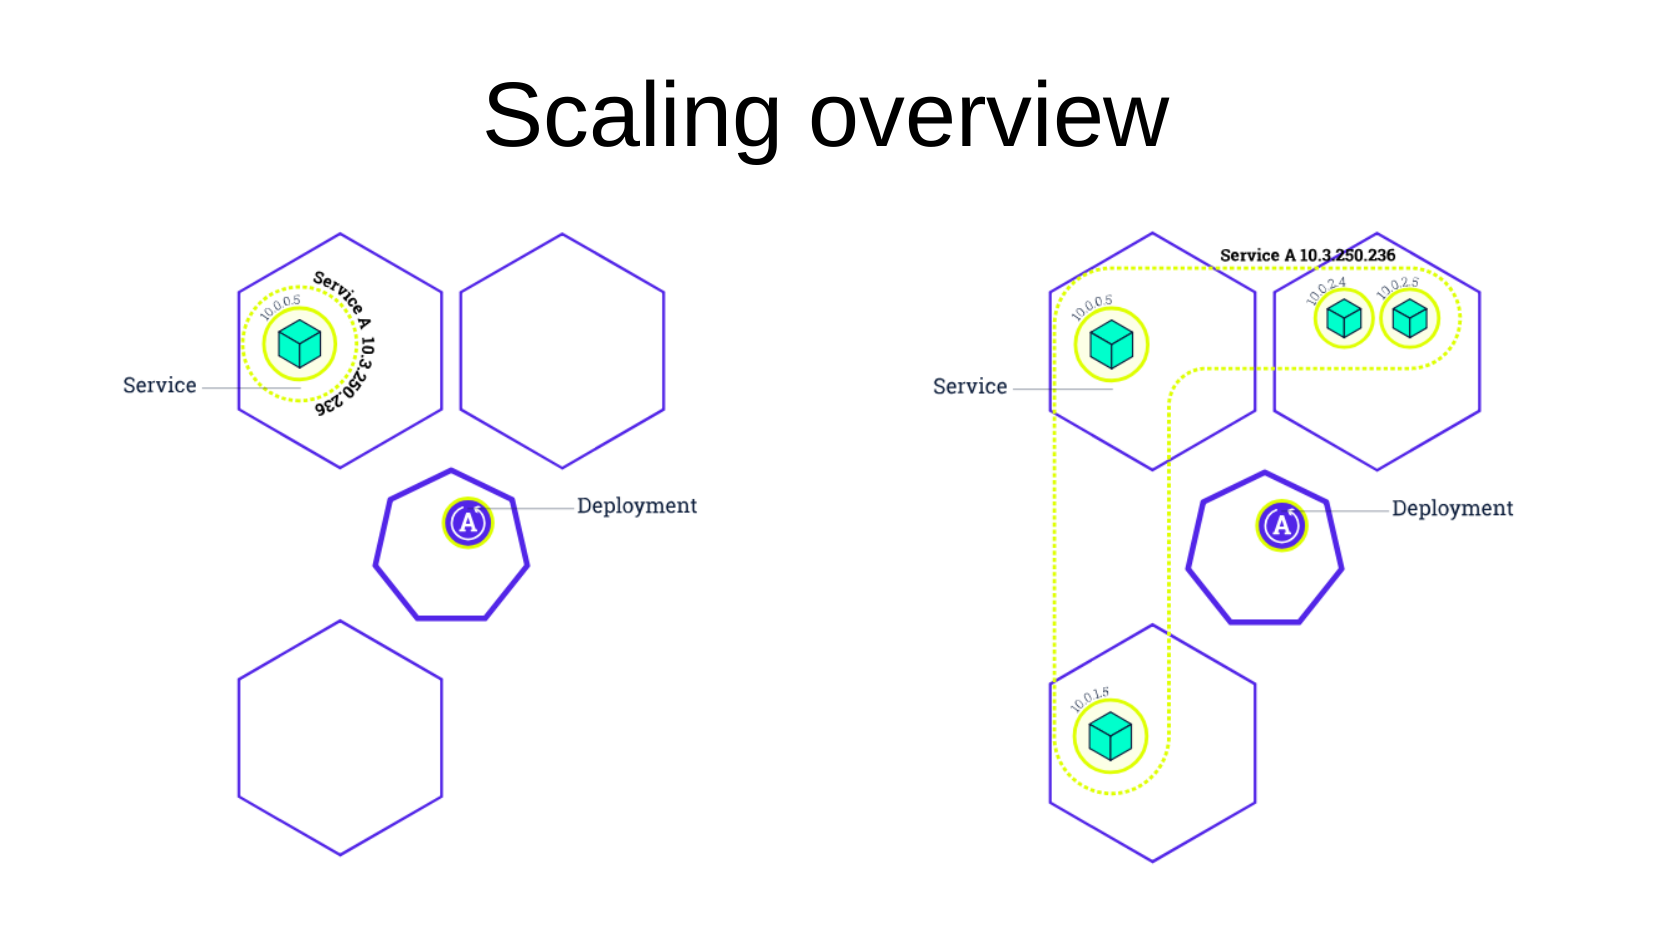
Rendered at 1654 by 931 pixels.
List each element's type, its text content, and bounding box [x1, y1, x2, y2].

picture [26, 194, 811, 896]
picture [825, 179, 1636, 907]
title Scaling overview [82, 37, 1571, 193]
